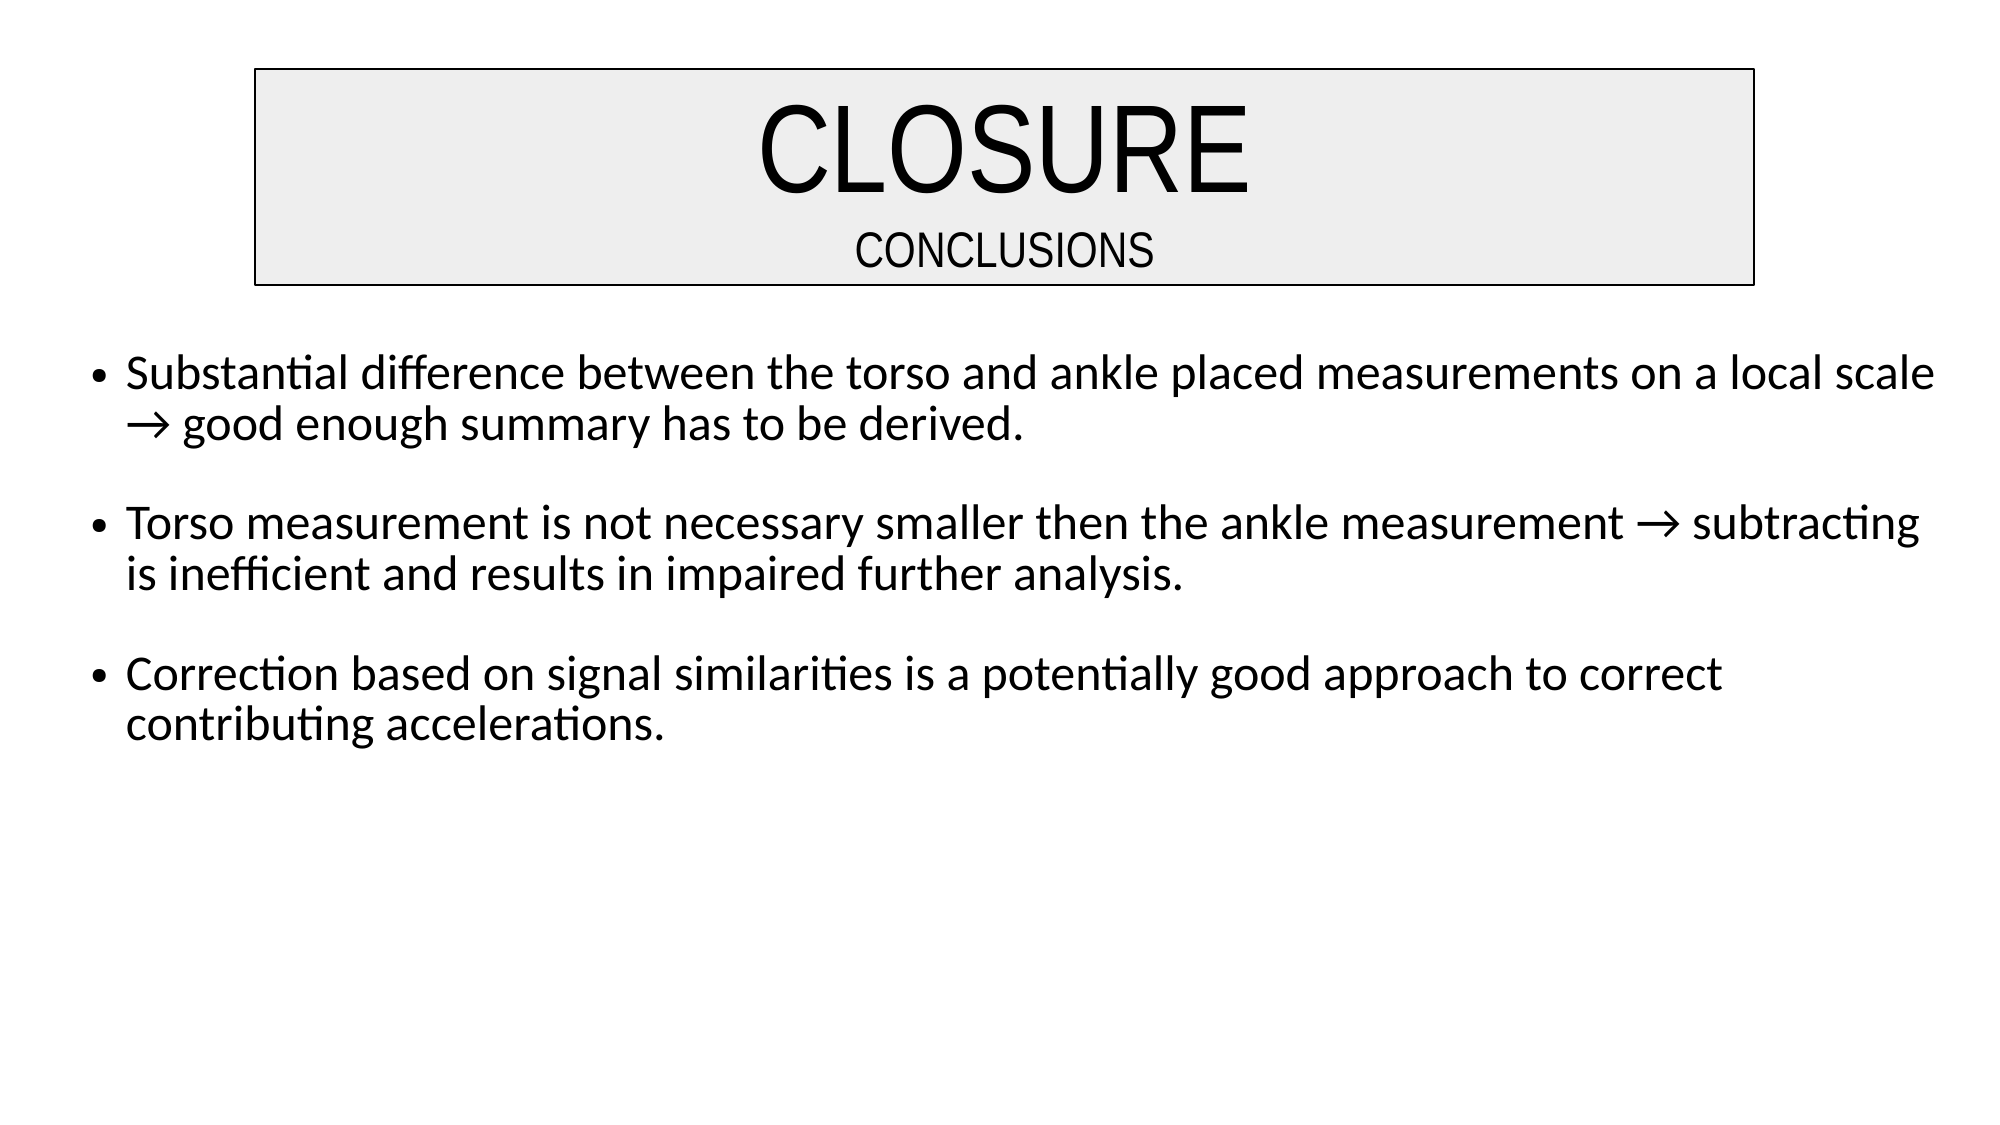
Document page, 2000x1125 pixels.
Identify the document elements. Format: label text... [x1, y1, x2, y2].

text_box CLOSURE CONCLUSIONS [254, 69, 1755, 285]
text_box Substantial difference between the torso and ankle placed measurements on a local scale → good enough summary has to be derived. Torso measurement is not necessary smaller then the ankle measurement → subtracting is inefficient and results in impaired further analysis. Correction based on signal similarities is a potentially good approach to correct contributing accelerations. [0, 345, 1981, 1096]
